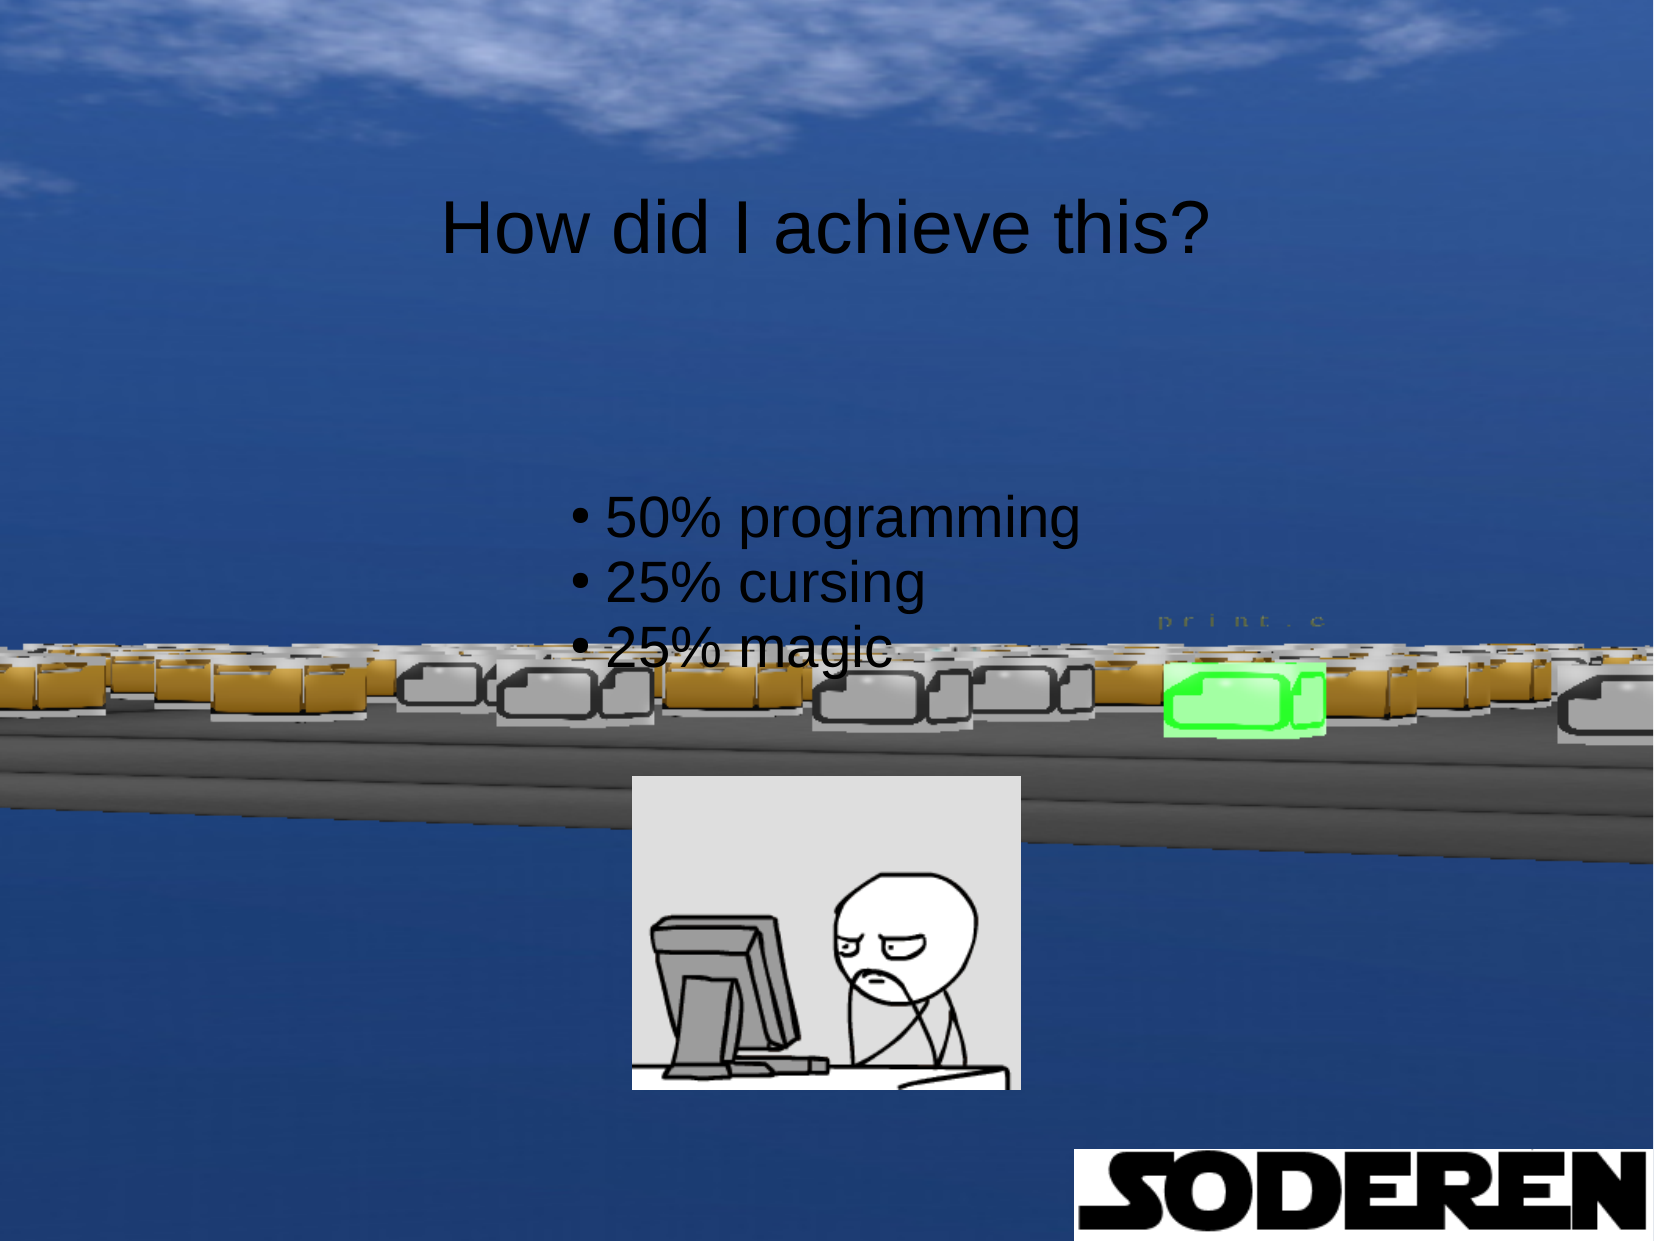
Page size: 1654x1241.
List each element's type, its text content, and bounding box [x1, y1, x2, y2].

picture [0, 0, 1654, 1241]
text_box How did I achieve this? [425, 178, 1228, 278]
text_box 50% programming 25% cursing 25% magic [555, 477, 1098, 688]
